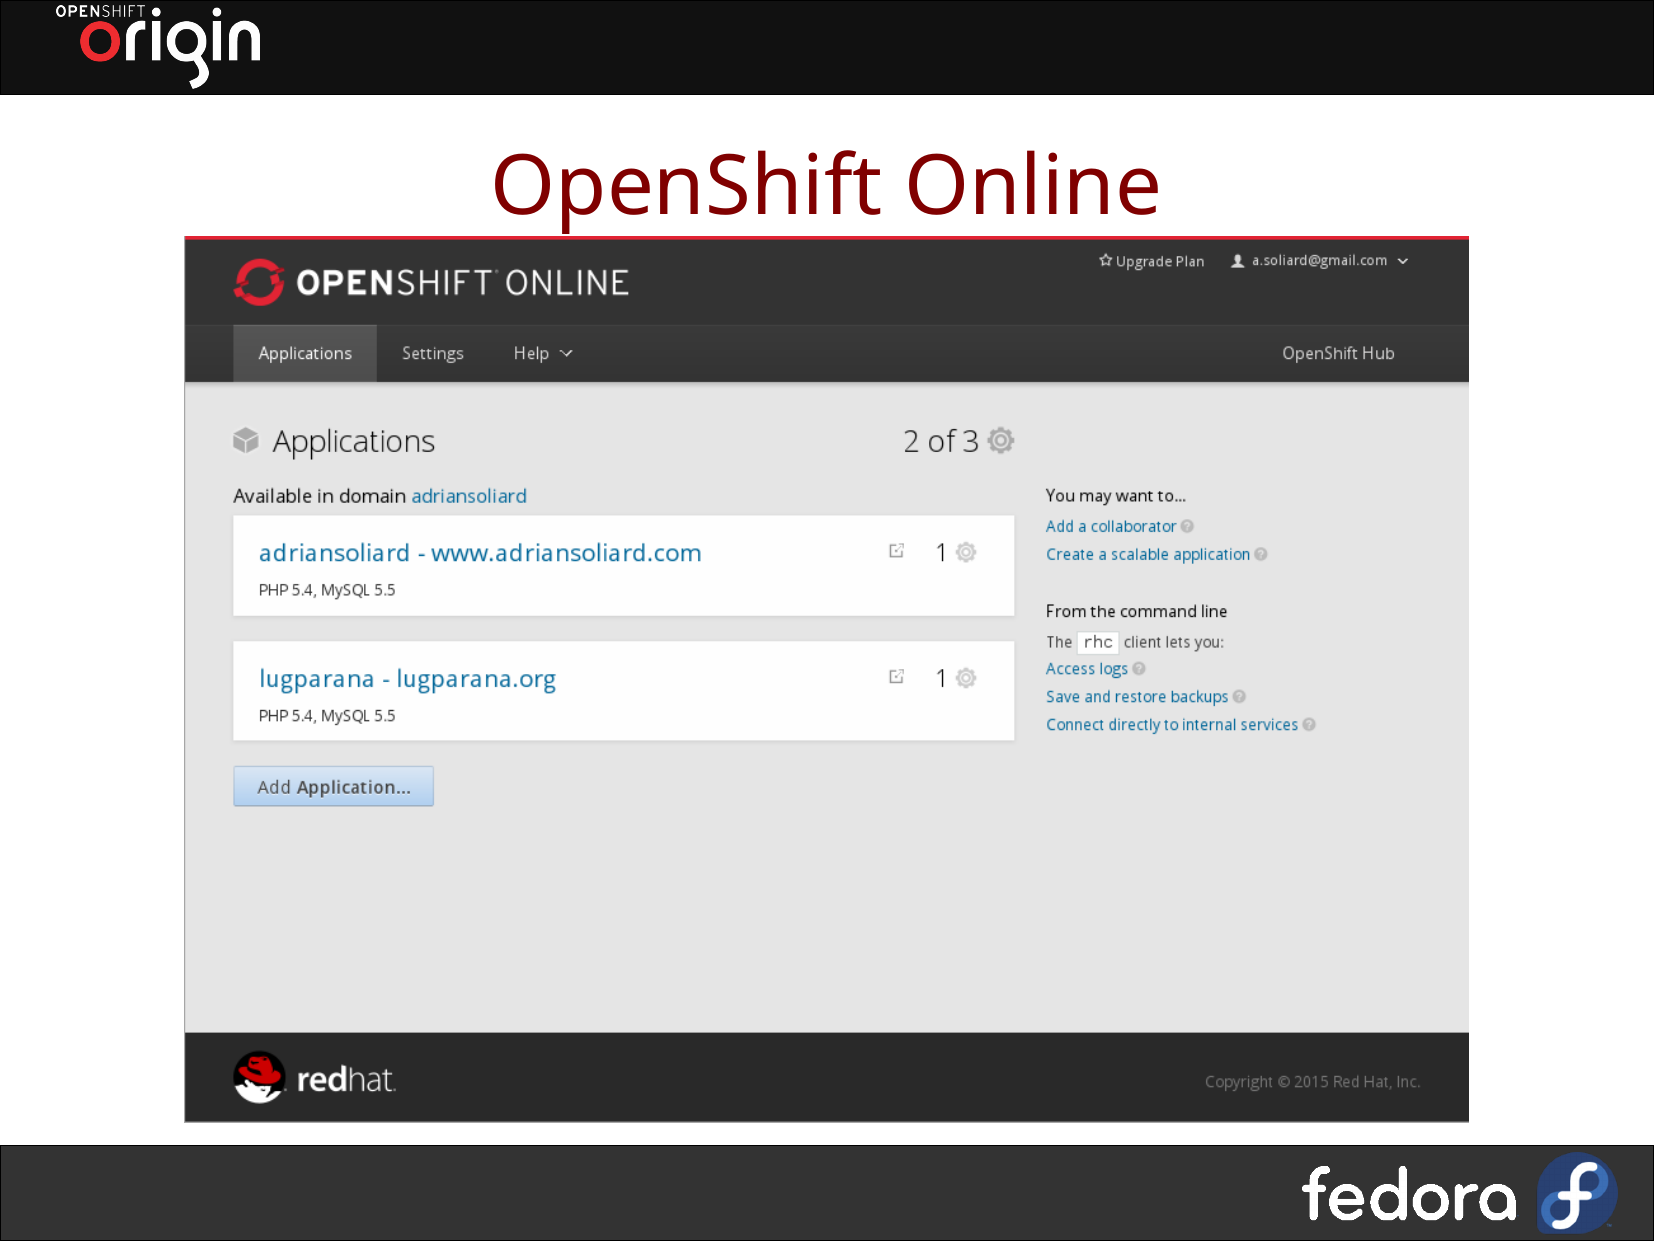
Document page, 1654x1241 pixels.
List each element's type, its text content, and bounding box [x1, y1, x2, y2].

picture [184, 236, 1469, 1123]
title OpenShift Online [82, 78, 1571, 287]
picture [56, 5, 260, 89]
picture [1299, 1151, 1619, 1235]
